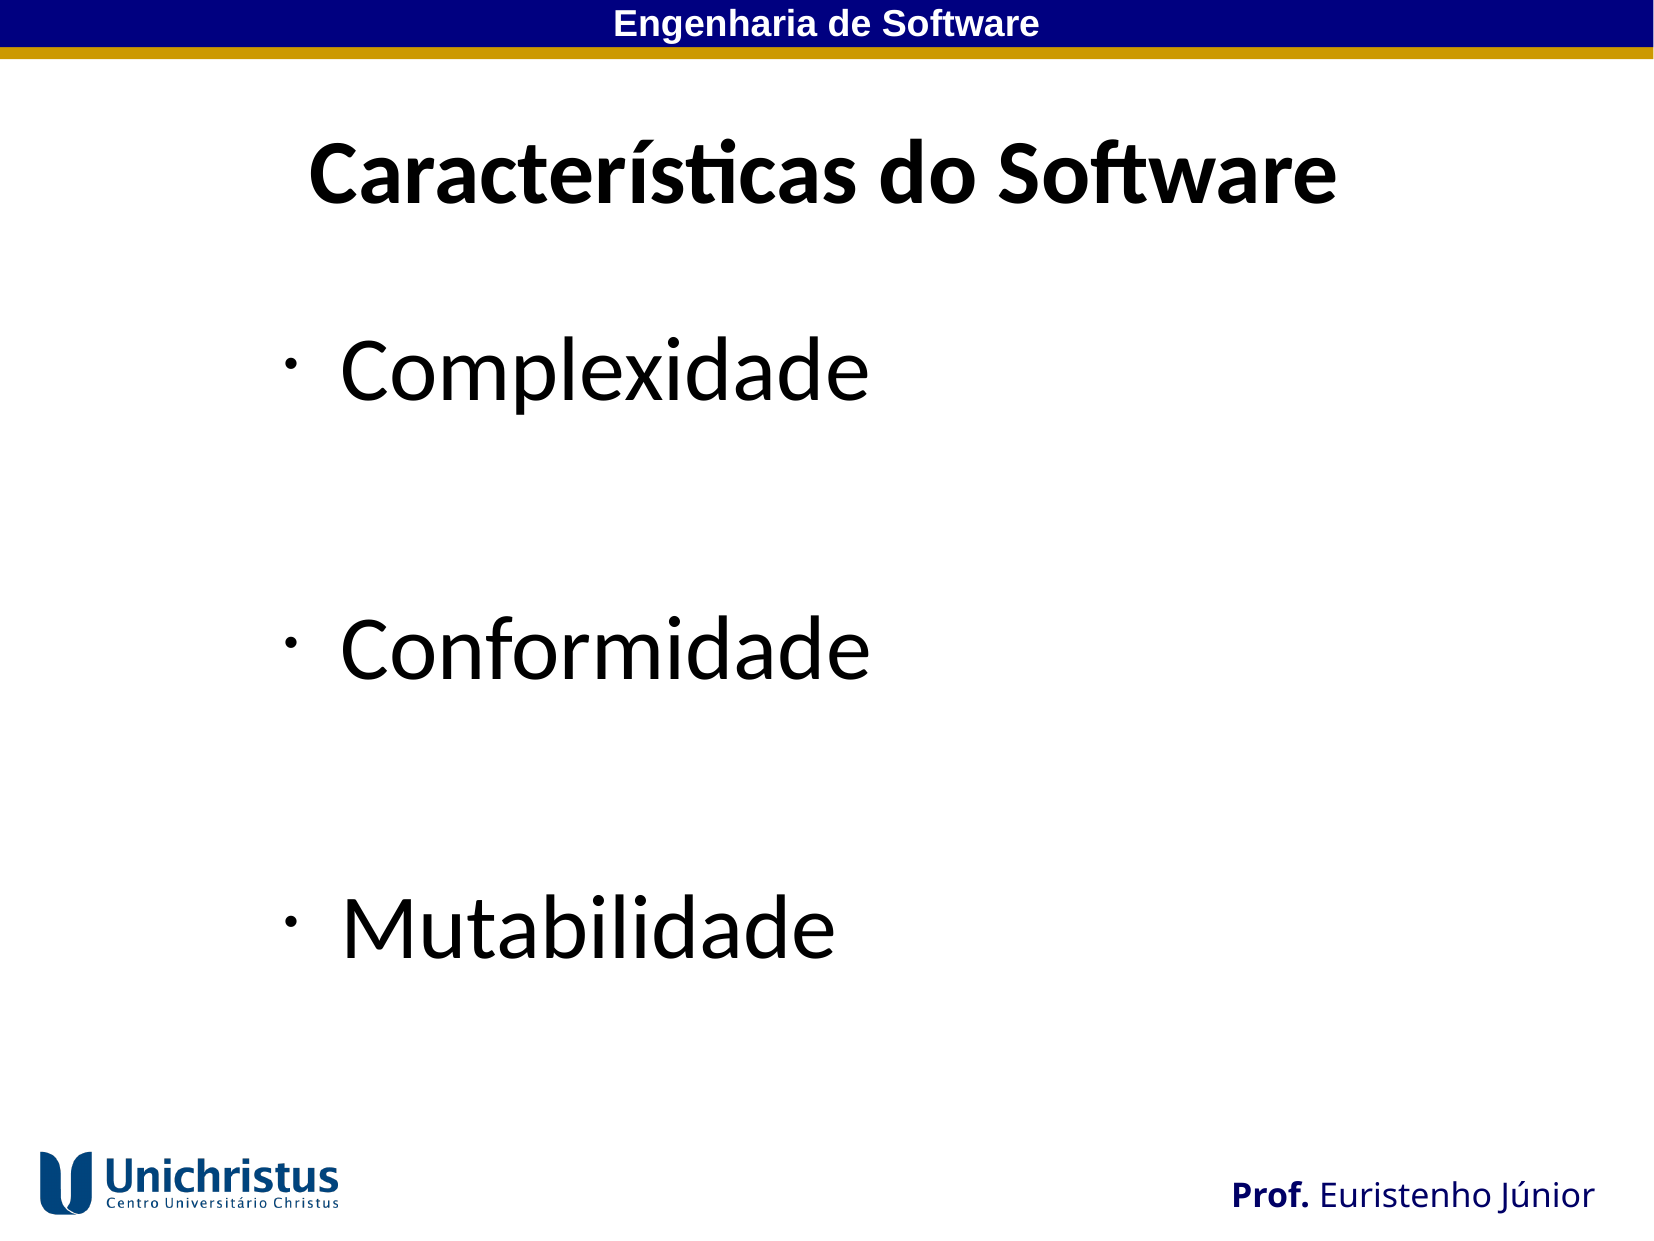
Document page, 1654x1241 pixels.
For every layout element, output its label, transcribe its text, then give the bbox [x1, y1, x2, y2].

title Características do Software [150, 104, 1501, 292]
list Complexidade Conformidade Mutabilidade [269, 301, 1016, 1016]
text_box Engenharia de Software [0, 0, 1654, 48]
text_box Prof. Euristenho Júnior [1216, 1163, 1654, 1224]
text_box [0, 48, 1654, 60]
picture [35, 1148, 343, 1217]
